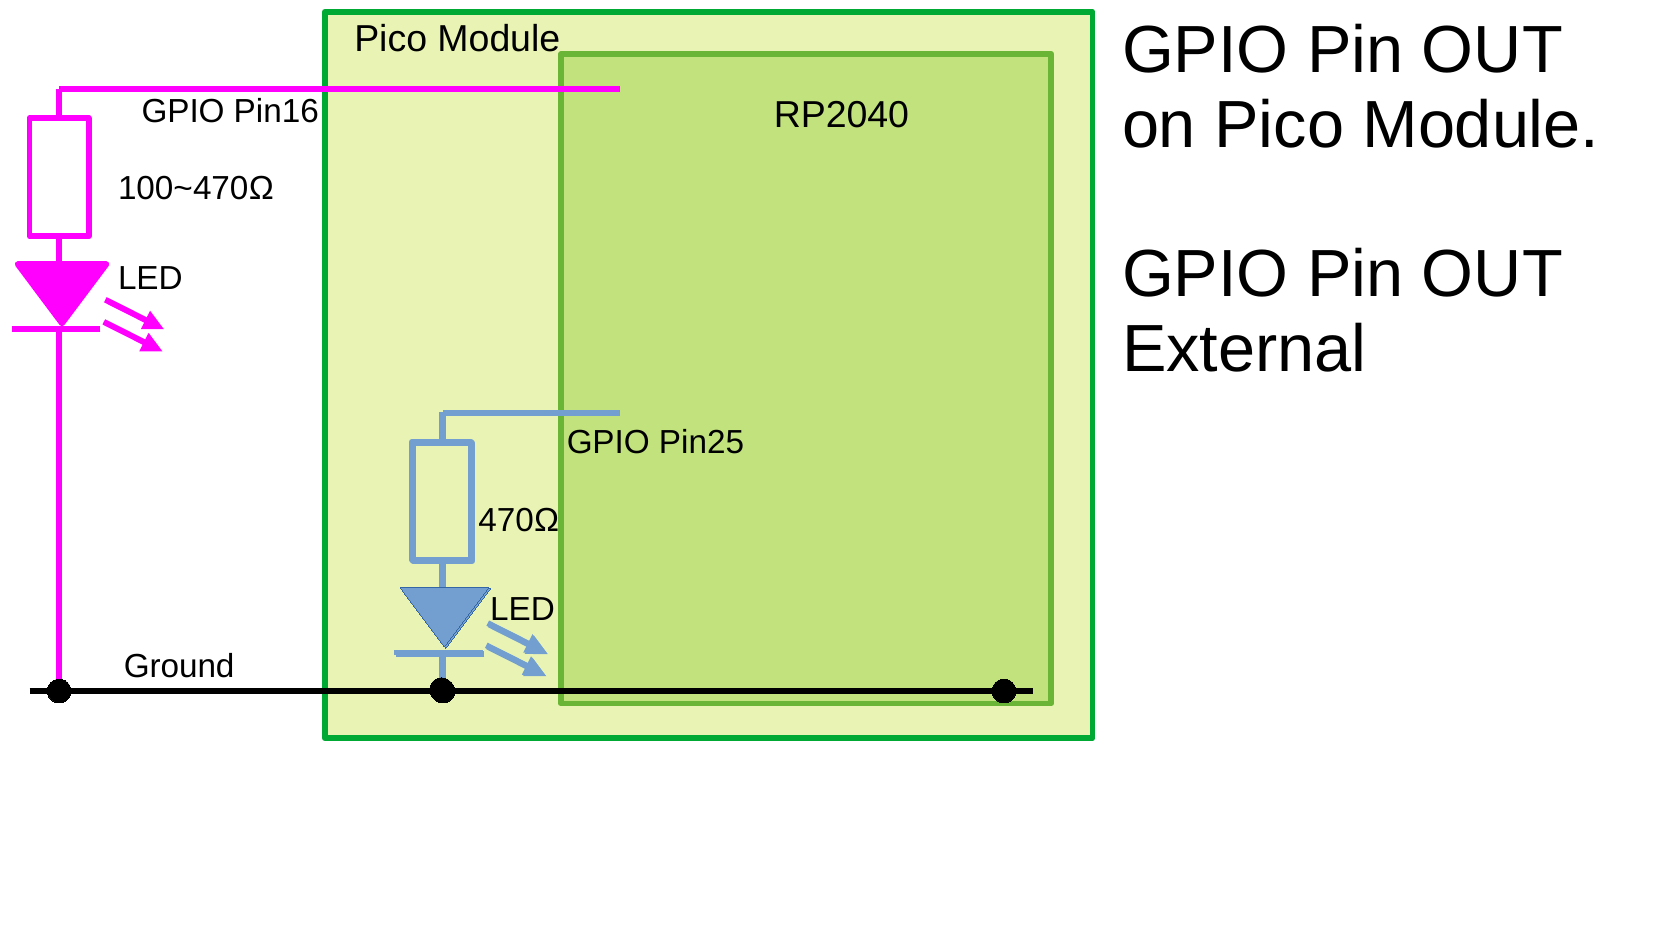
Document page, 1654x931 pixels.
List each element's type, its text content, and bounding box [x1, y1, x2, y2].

text_box LED [490, 590, 573, 628]
text_box [47, 679, 71, 703]
text_box GPIO Pin25 [566, 423, 774, 461]
text_box 470Ω [478, 501, 774, 540]
text_box 100~470Ω [118, 169, 414, 207]
text_box GPIO Pin16 [141, 92, 349, 130]
text_box [324, 11, 1093, 739]
title GPIO Pin OUT on Pico Module. GPIO Pin OUT External [1122, 11, 1654, 414]
text_box [17, 264, 107, 324]
text_box RP2040 [738, 93, 945, 136]
text_box Ground [124, 647, 420, 686]
text_box LED [118, 259, 201, 297]
text_box Pico Module [354, 17, 562, 60]
